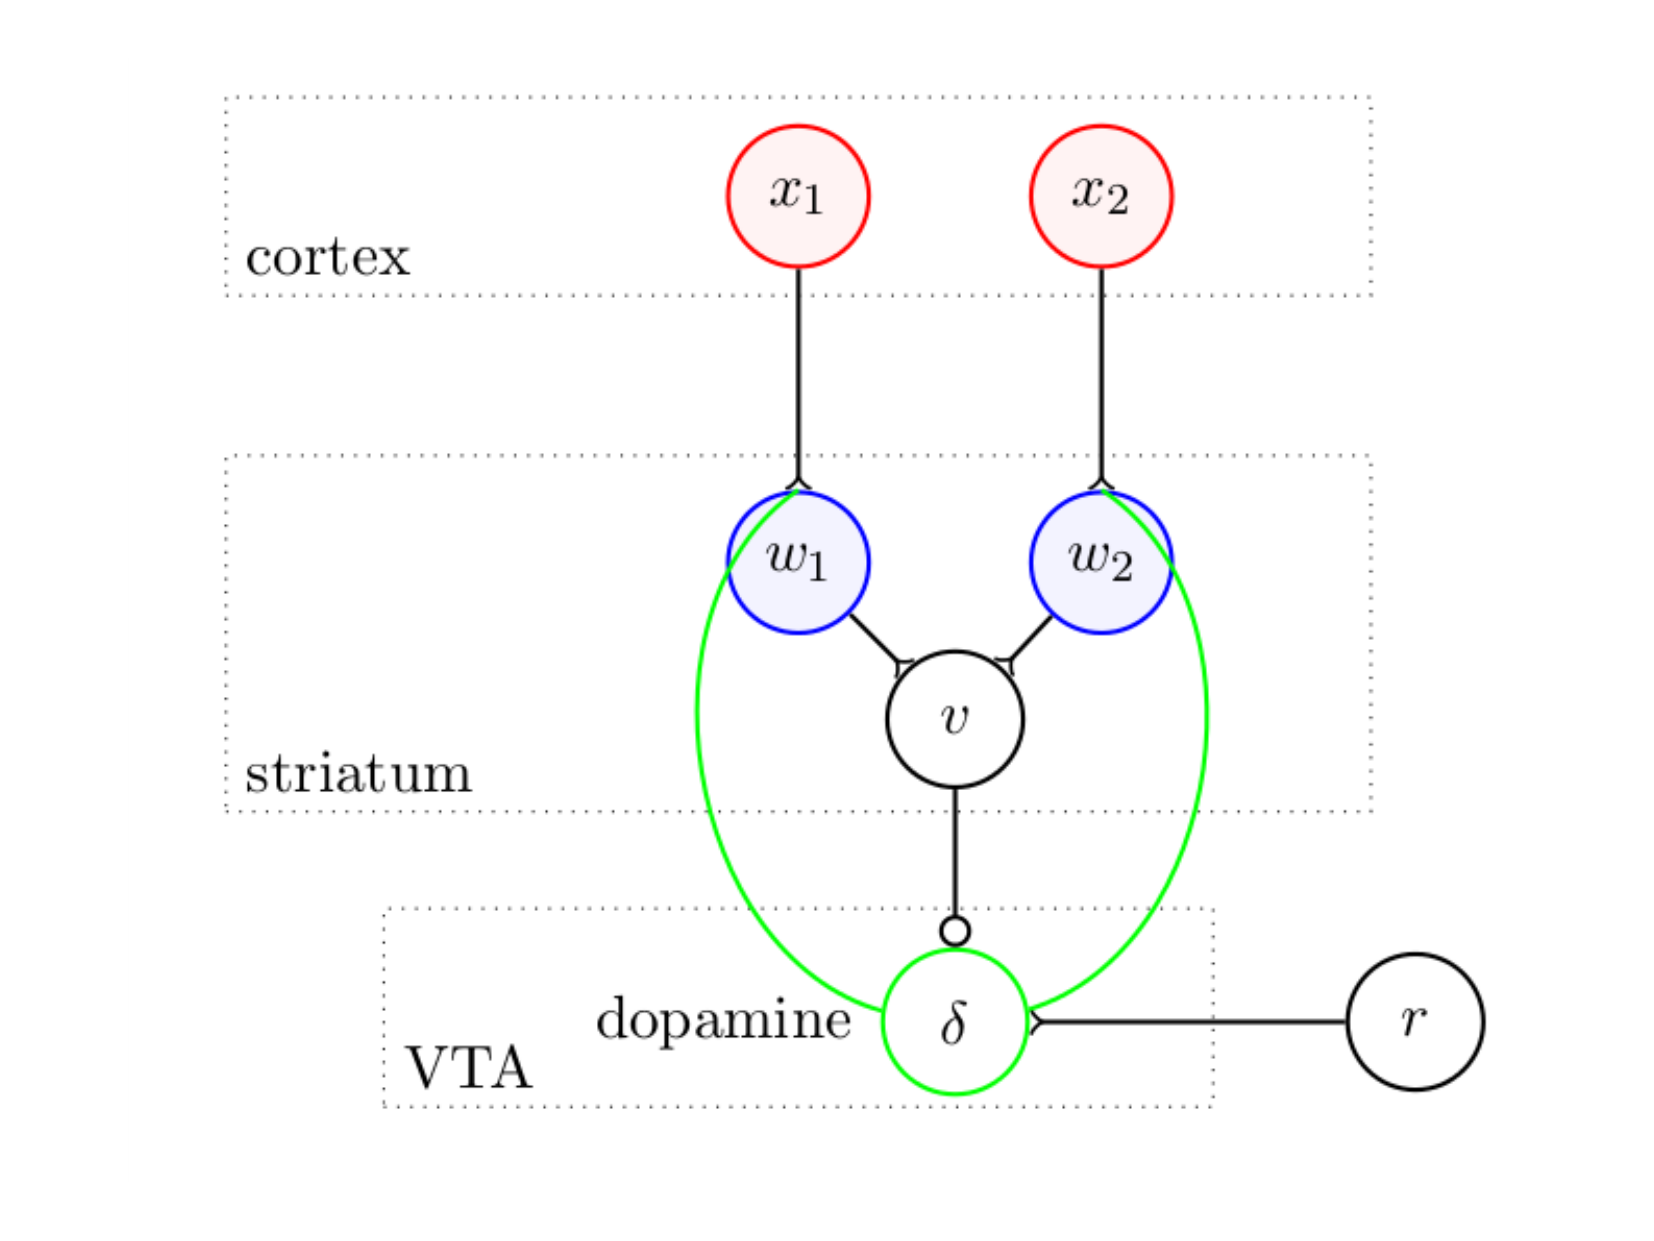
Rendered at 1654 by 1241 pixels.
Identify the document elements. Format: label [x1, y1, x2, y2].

picture [127, 58, 1528, 1182]
